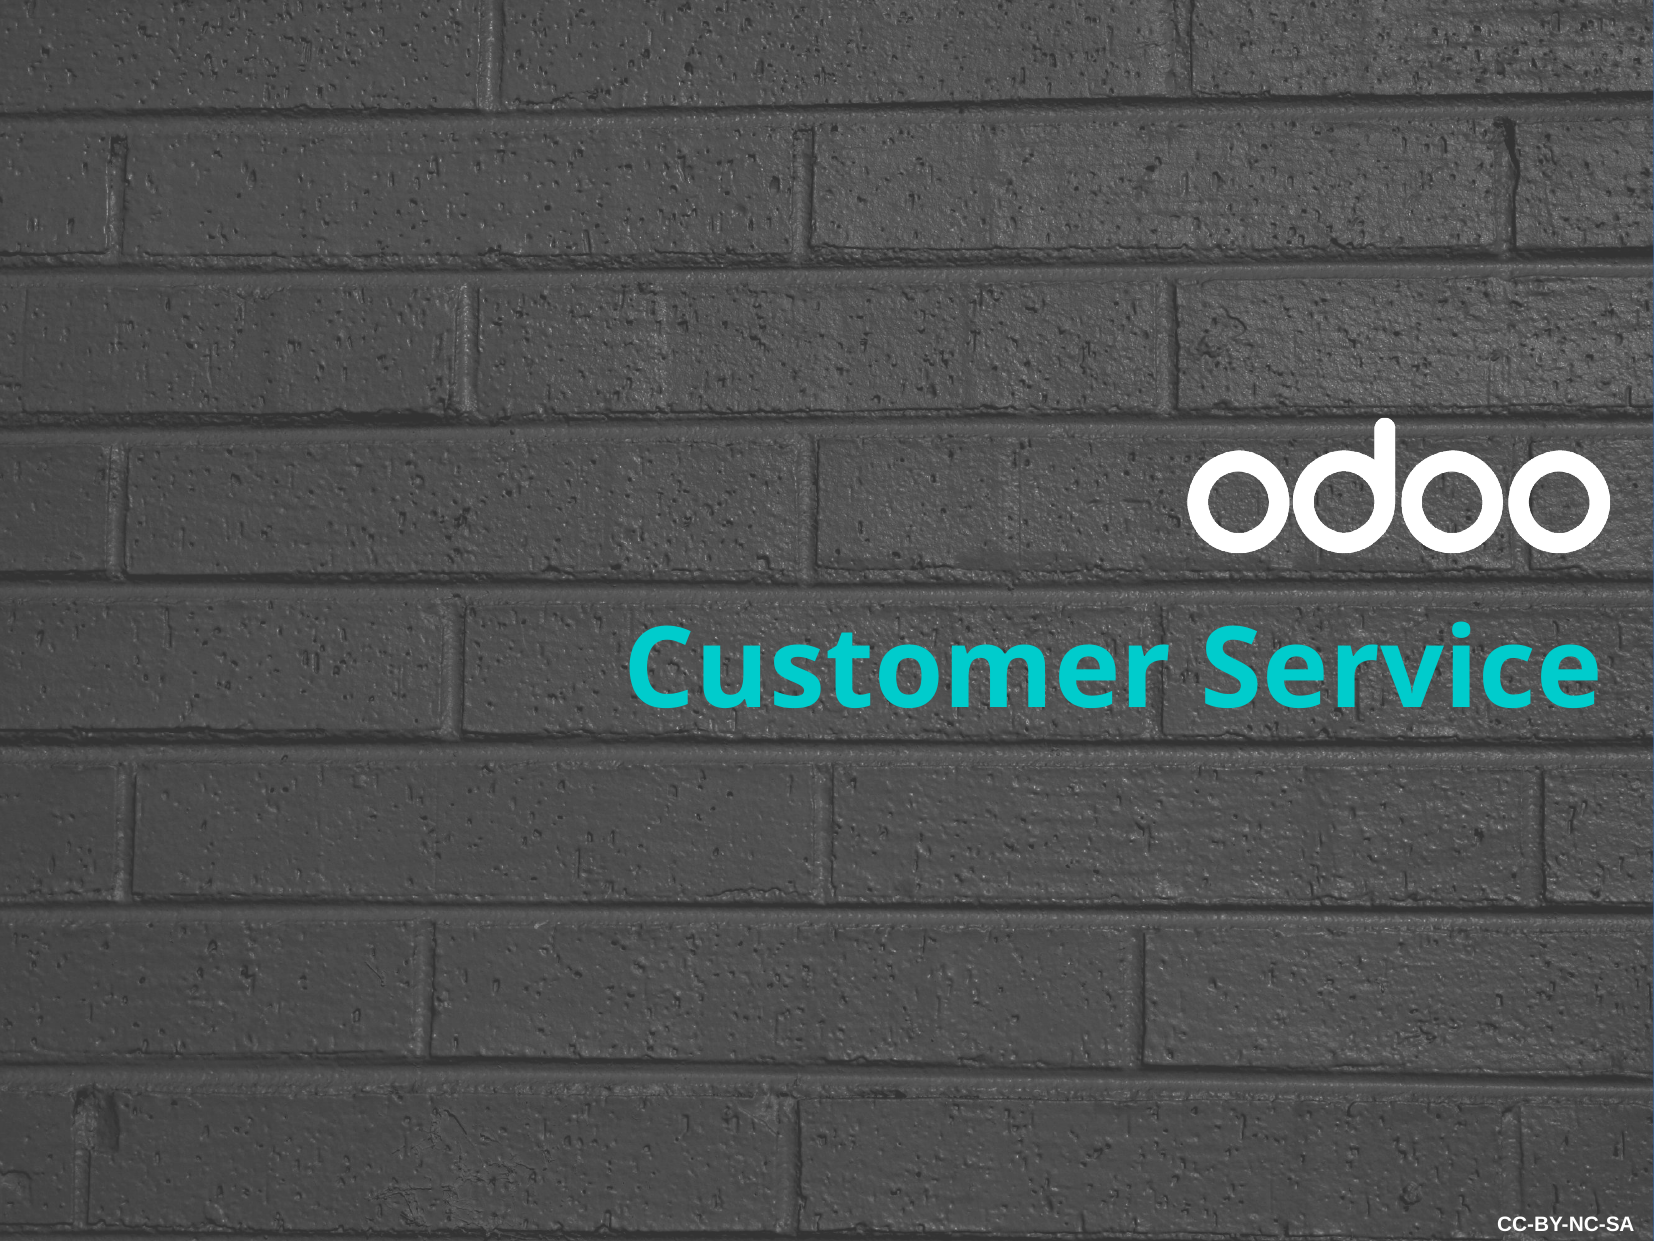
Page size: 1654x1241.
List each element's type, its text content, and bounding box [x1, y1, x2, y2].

text_box Customer Service [0, 580, 1619, 892]
picture [0, 0, 1654, 1241]
text_box CC-BY-NC-SA [1482, 1204, 1654, 1241]
